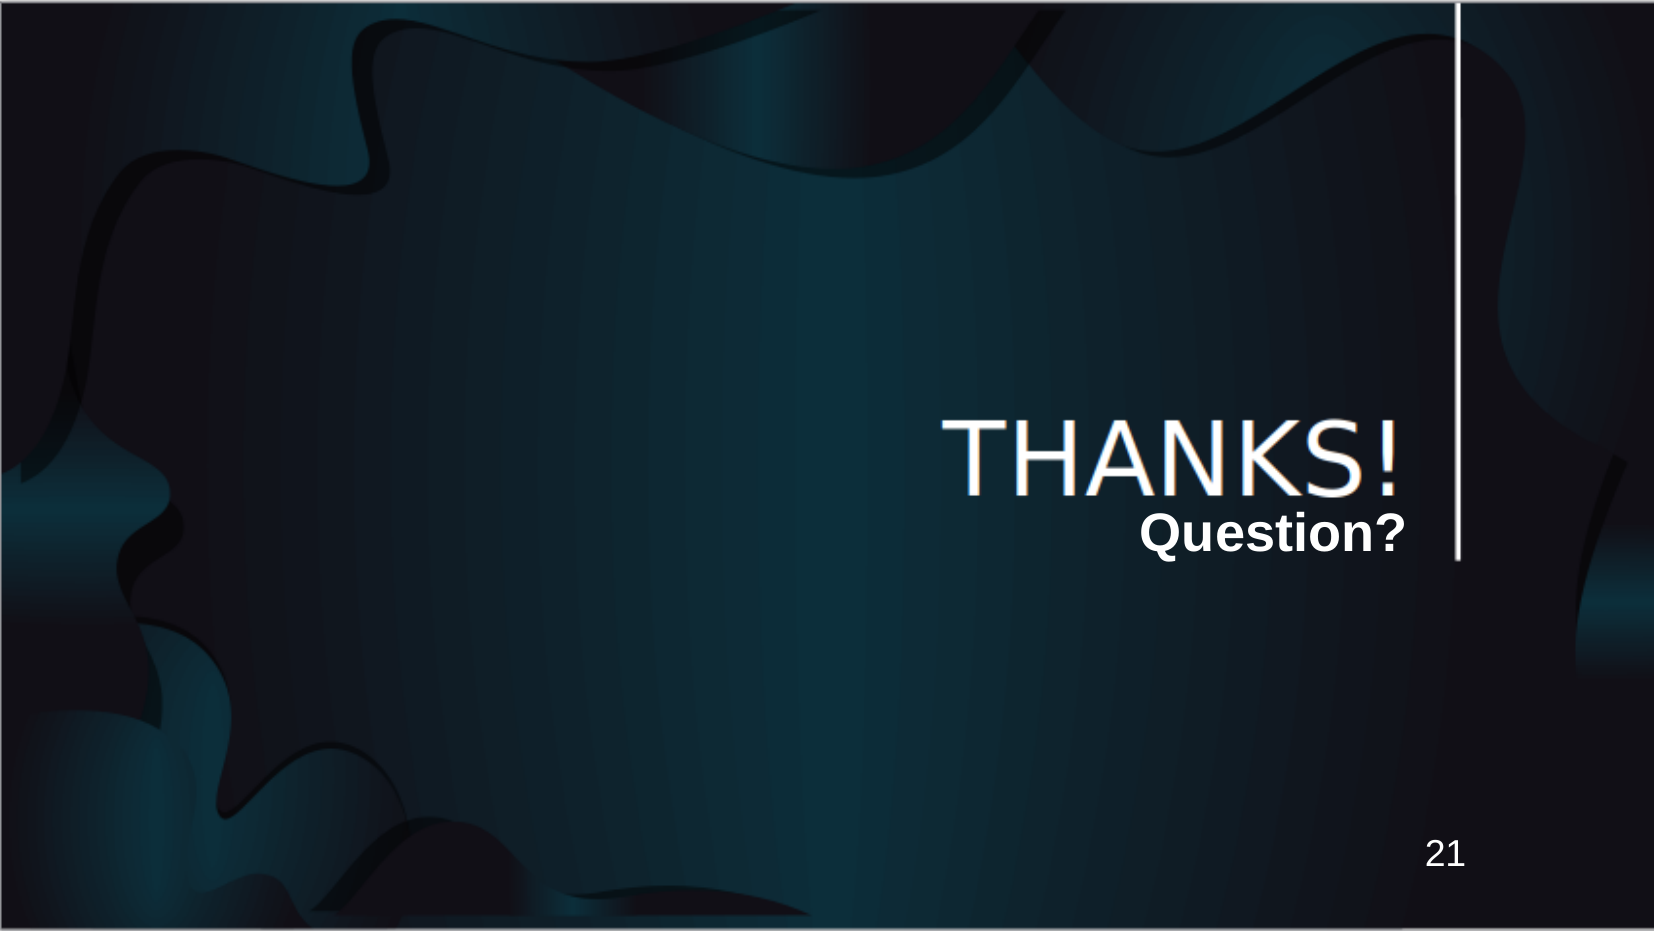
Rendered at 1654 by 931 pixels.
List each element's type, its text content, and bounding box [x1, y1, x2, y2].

text_box 21 [1410, 825, 1576, 882]
text_box Question? [1125, 494, 1636, 571]
picture [0, 0, 1654, 931]
